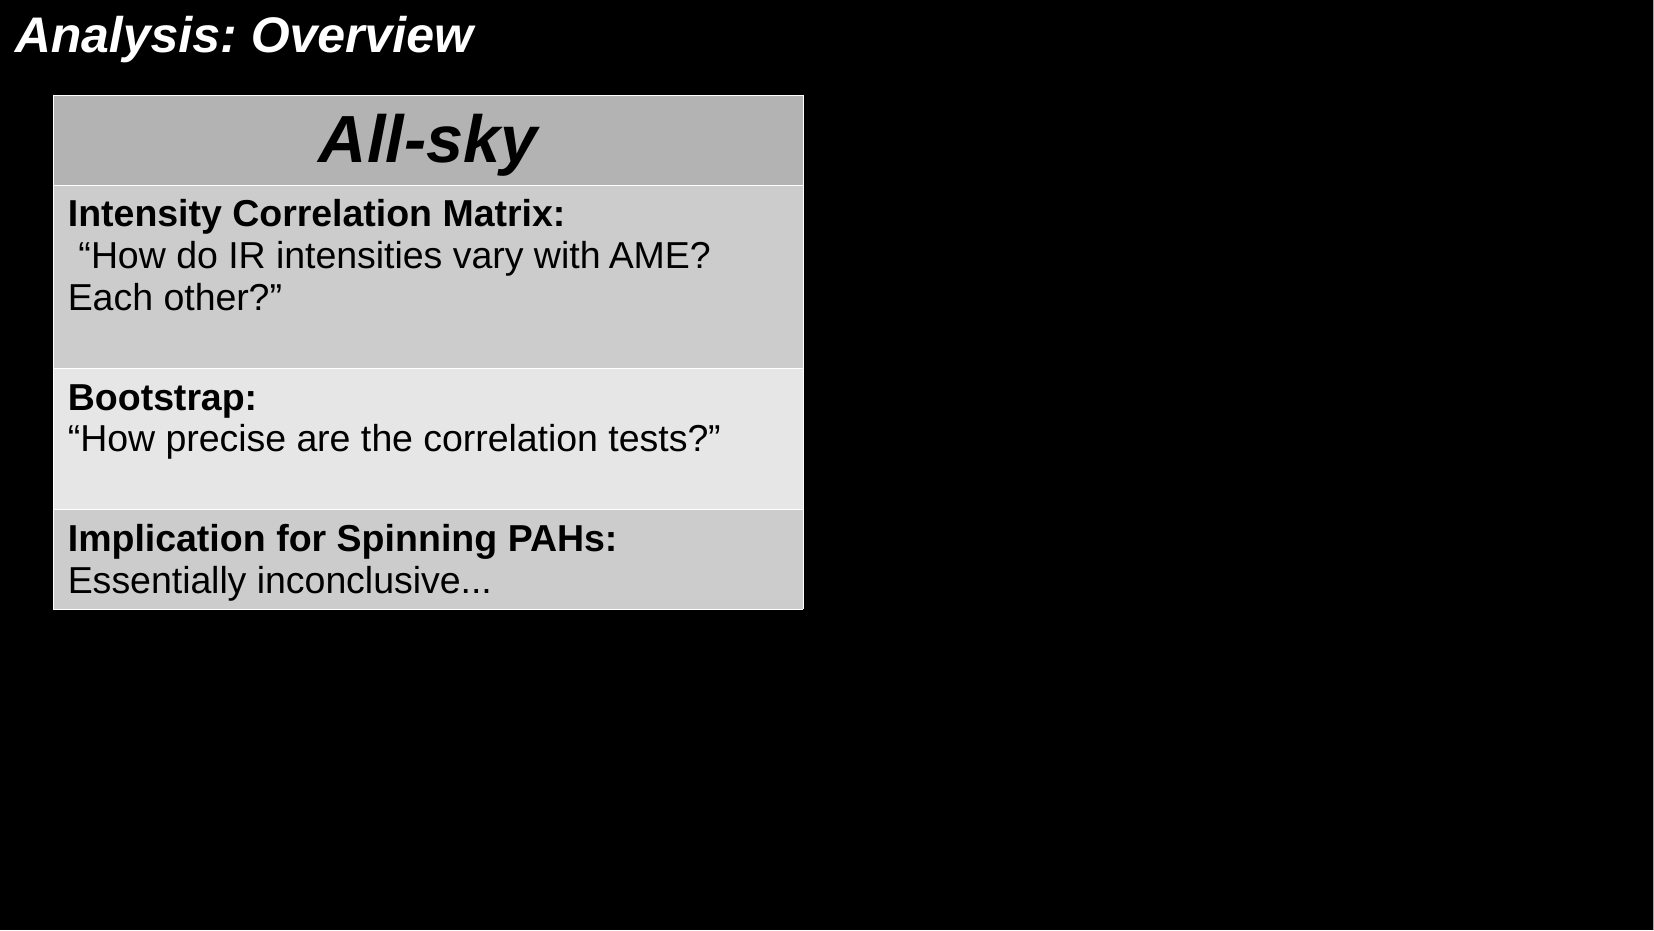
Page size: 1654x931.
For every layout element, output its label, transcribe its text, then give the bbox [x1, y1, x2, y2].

table_cell Implication for Spinning PAHs: Essentially inconclusive... [54, 510, 803, 609]
text_box Analysis: Overview [0, 0, 1654, 71]
table_cell Intensity Correlation Matrix: “How do IR intensities vary with AME? Each other?” [54, 186, 803, 368]
table_header All-sky [54, 96, 803, 185]
table_cell Bootstrap: “How precise are the correlation tests?” [54, 369, 803, 509]
